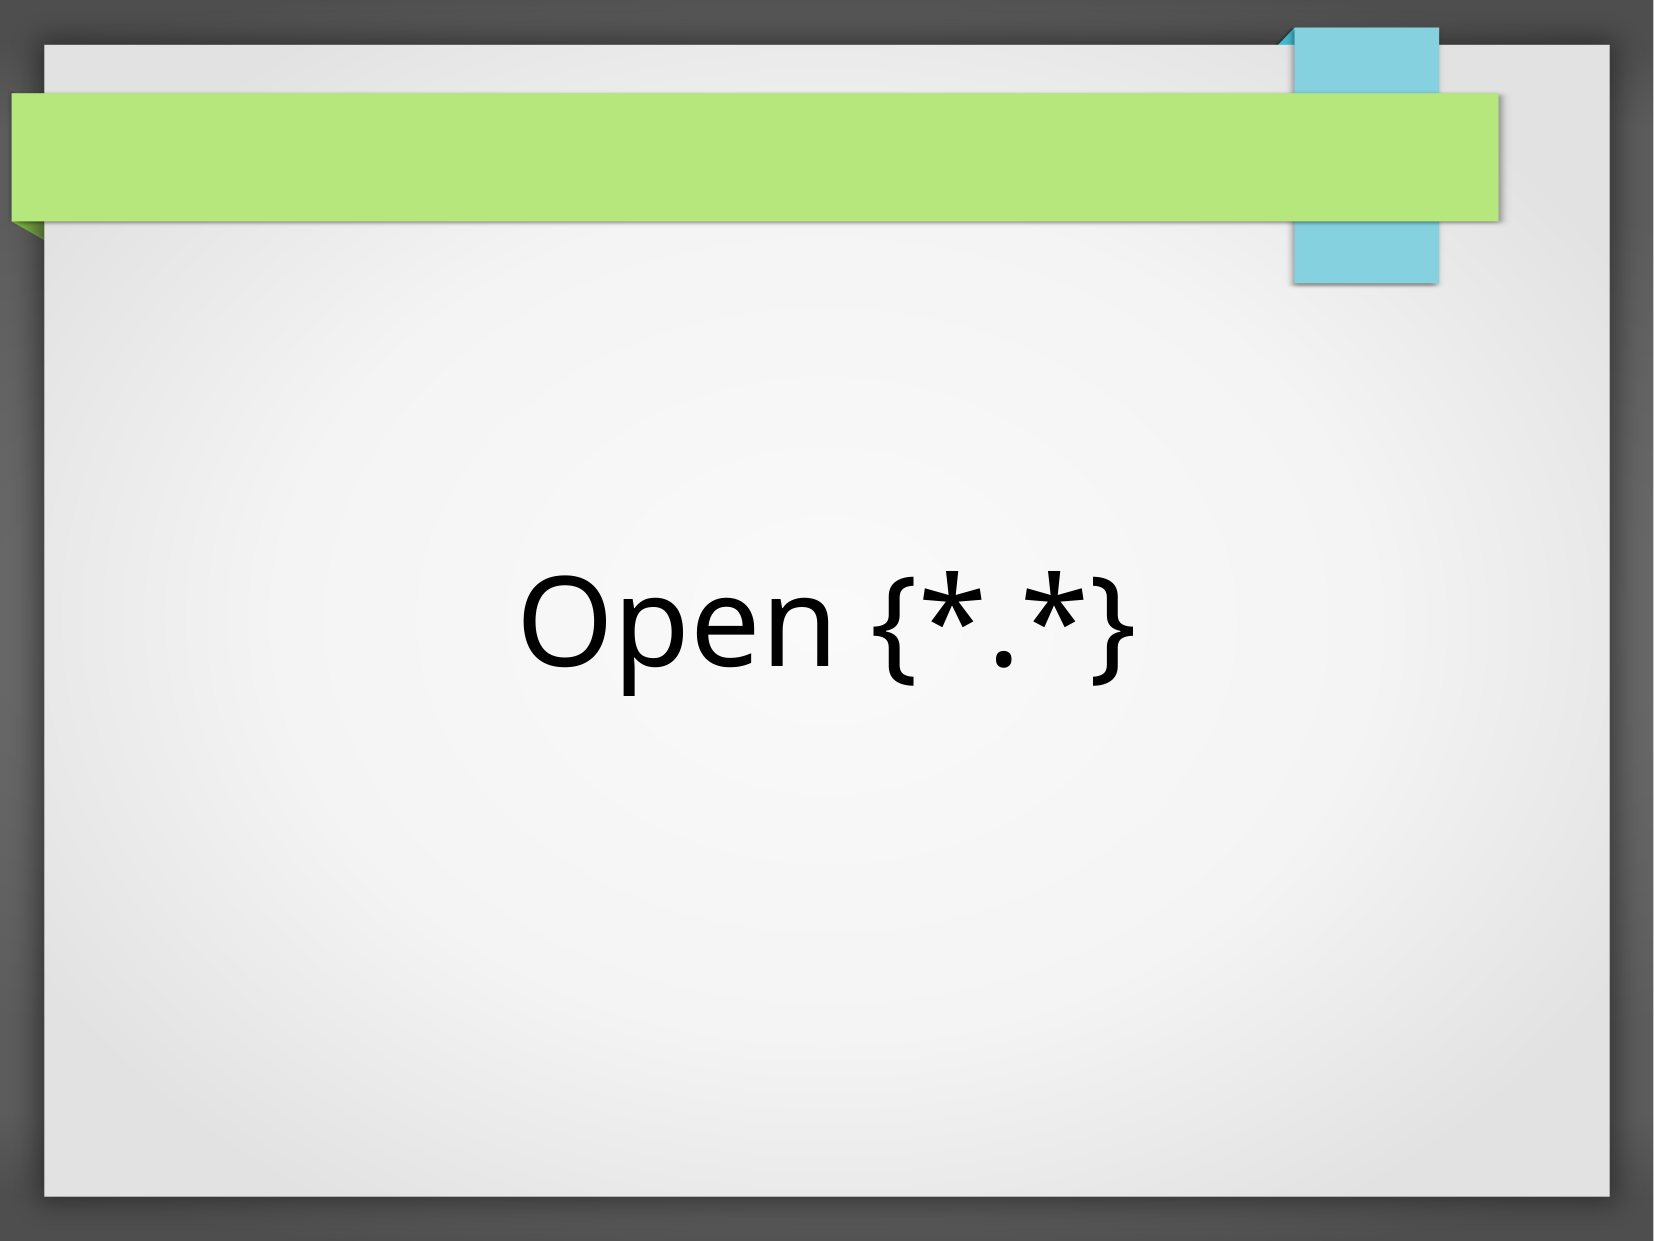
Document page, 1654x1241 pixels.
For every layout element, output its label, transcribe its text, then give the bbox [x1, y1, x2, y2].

picture [0, 0, 1654, 1241]
subtitle Open {*.*} [82, 138, 1571, 1098]
